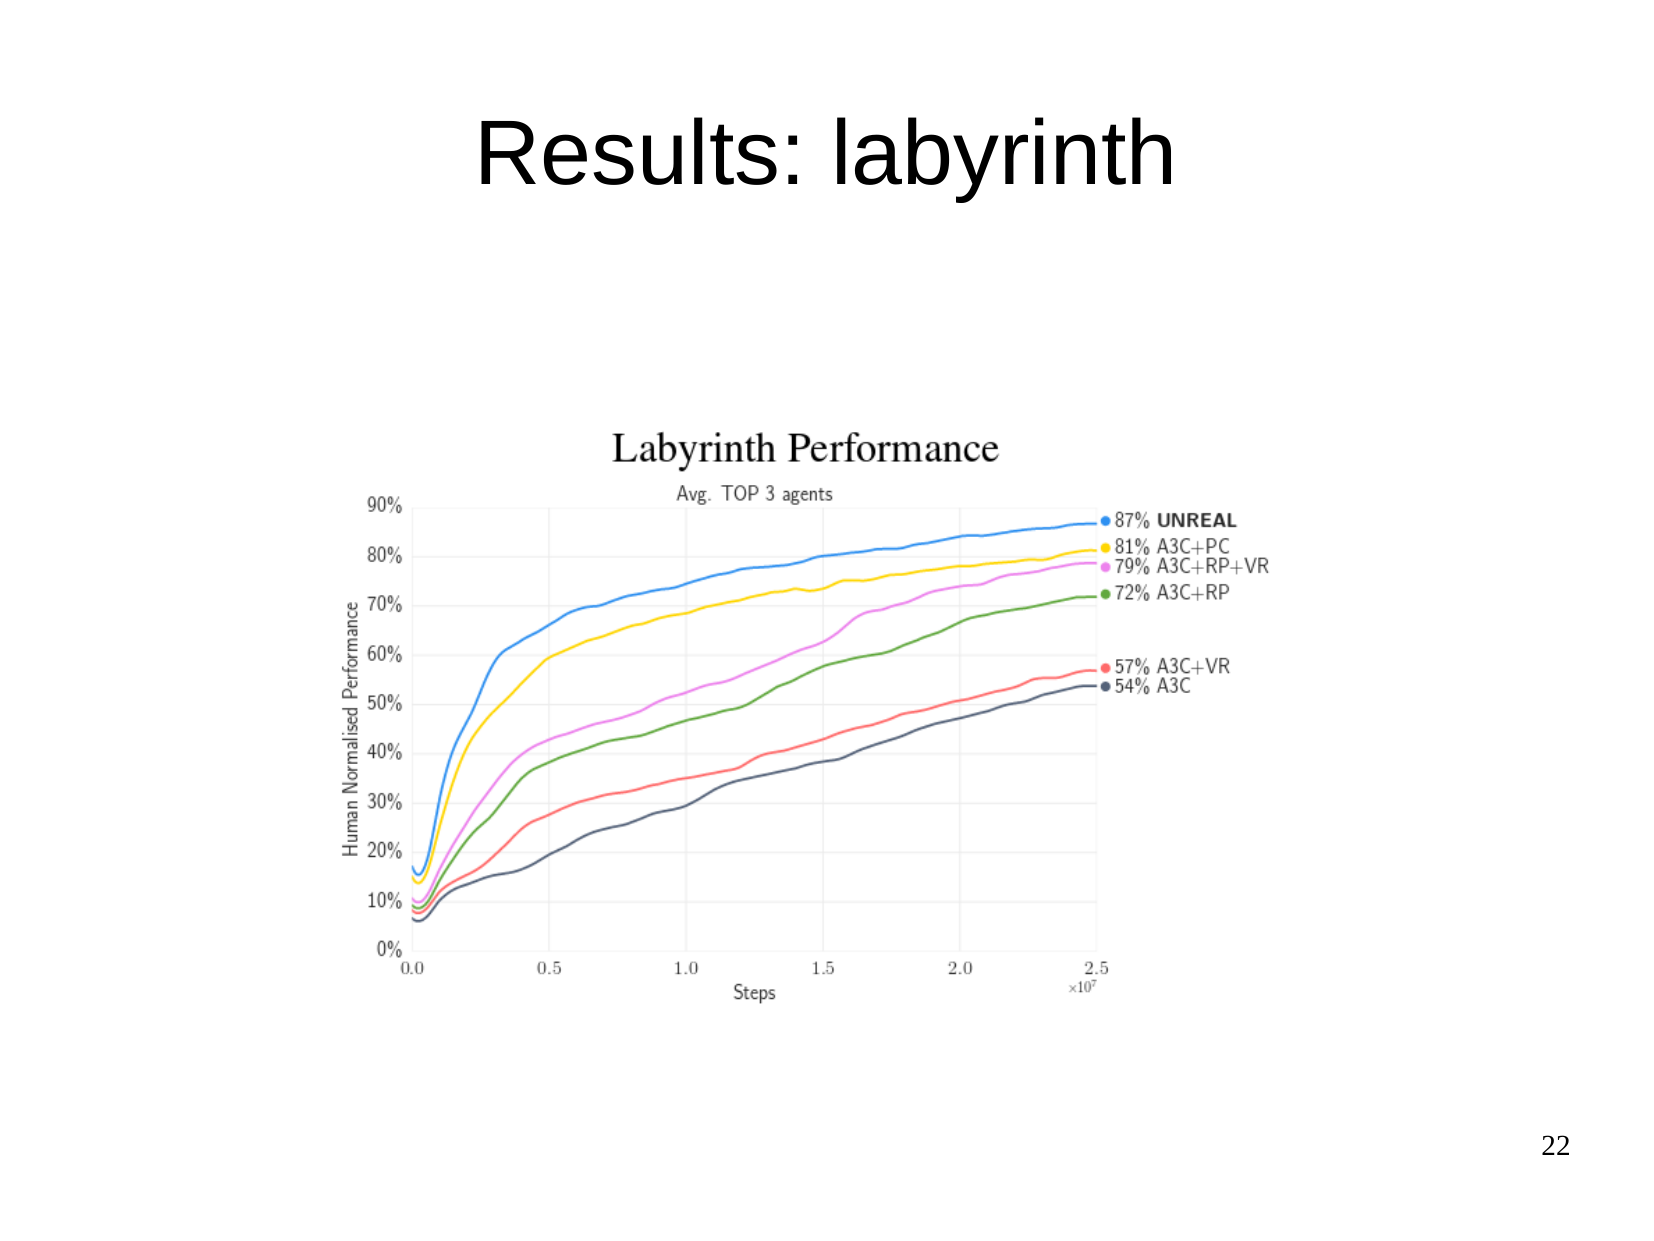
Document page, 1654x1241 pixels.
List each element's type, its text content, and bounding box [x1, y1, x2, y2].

picture [288, 413, 1296, 1037]
title Results: labyrinth [82, 49, 1571, 257]
